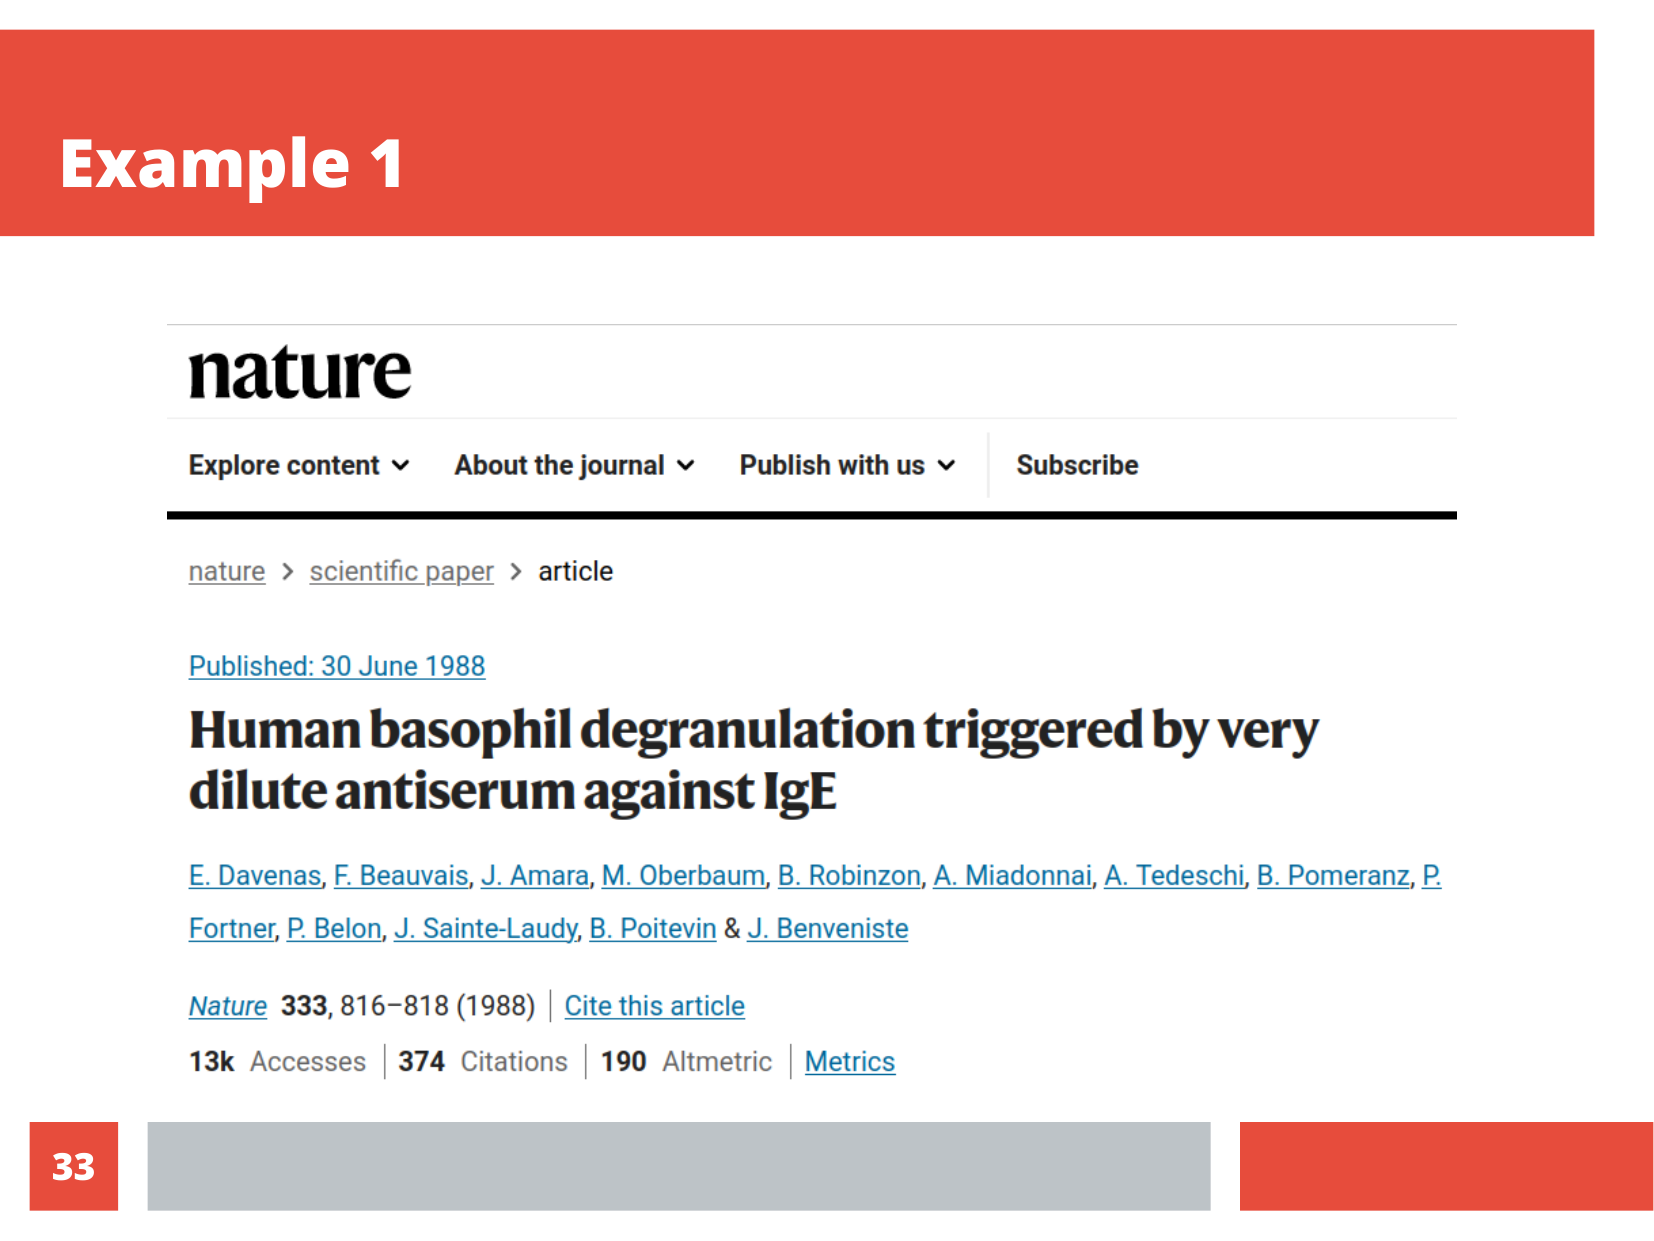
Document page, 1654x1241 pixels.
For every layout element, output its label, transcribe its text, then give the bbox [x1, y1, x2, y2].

picture [167, 324, 1457, 1093]
title Example 1 [59, 59, 1595, 207]
